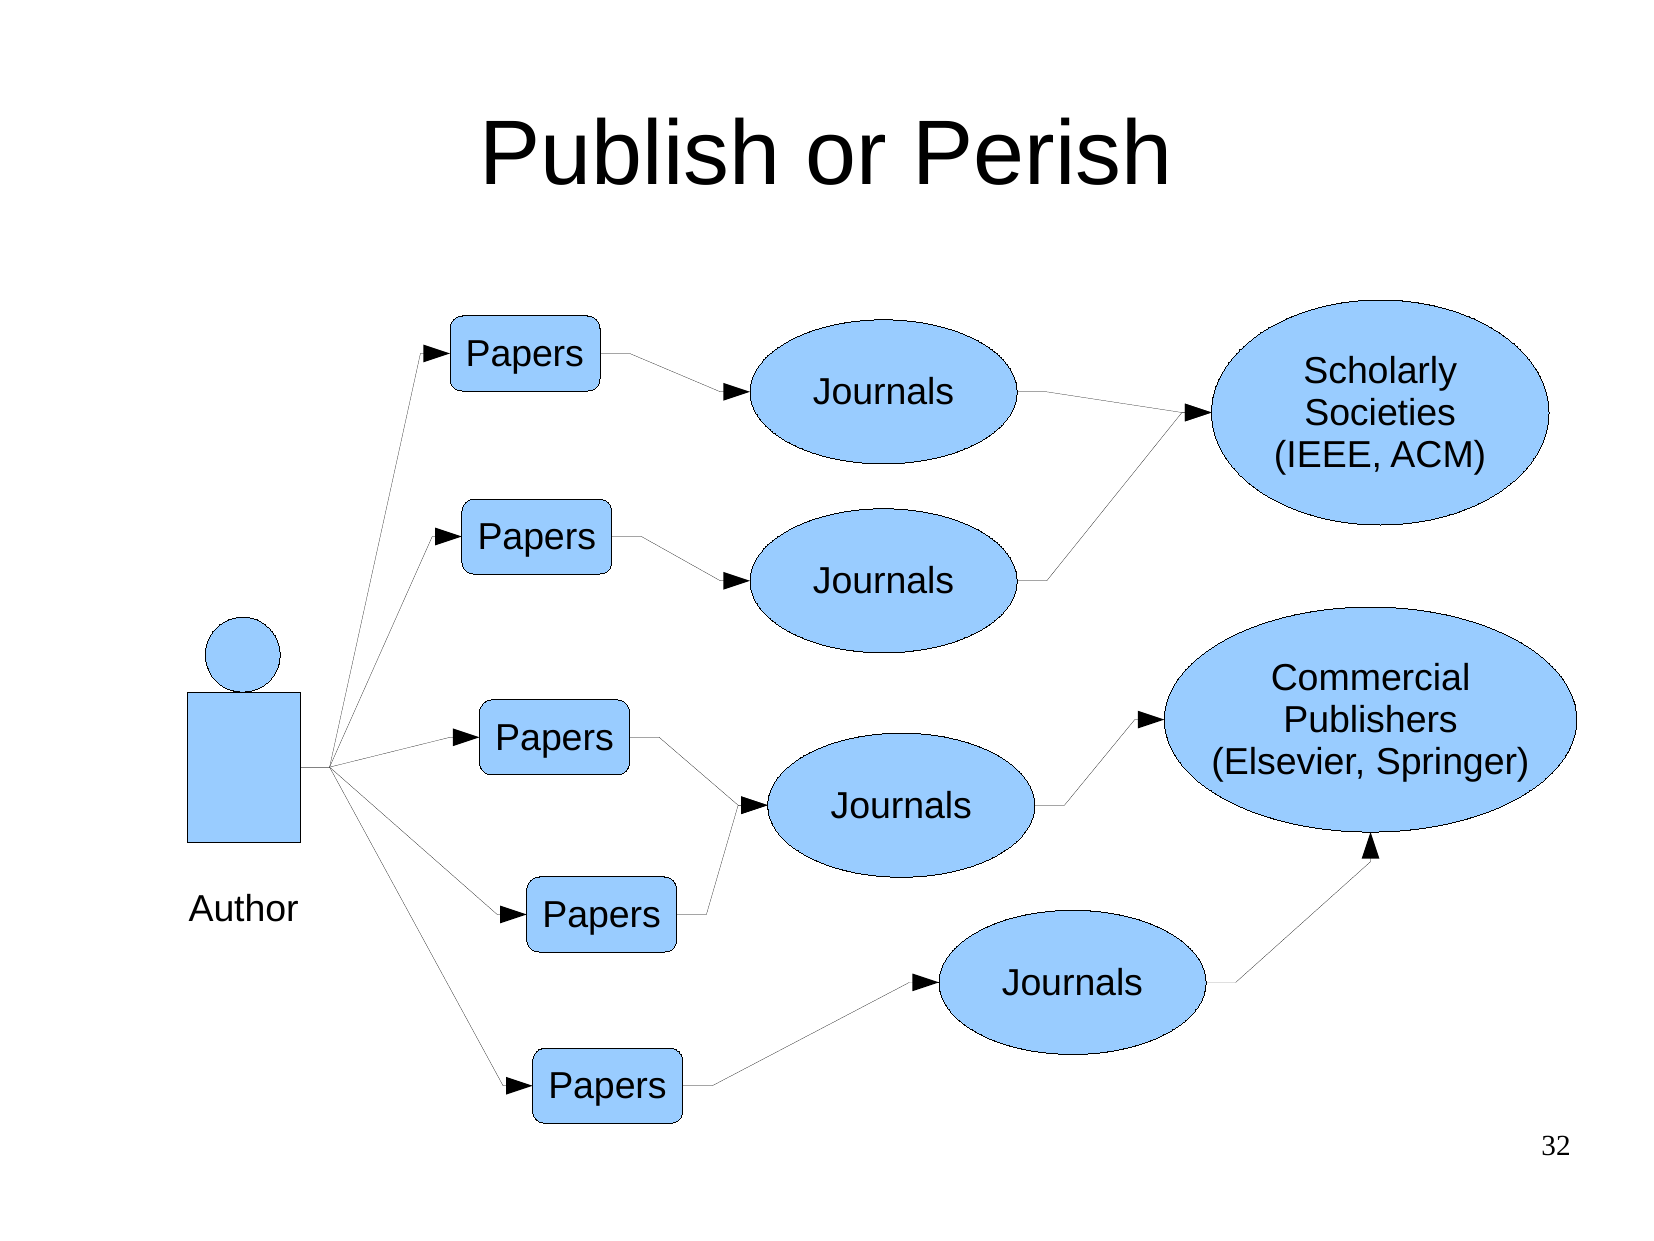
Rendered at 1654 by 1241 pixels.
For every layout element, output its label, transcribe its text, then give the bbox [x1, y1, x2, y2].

text_box [187, 617, 301, 843]
text_box Papers [526, 876, 677, 953]
text_box Journals [939, 910, 1207, 1055]
text_box Journals [767, 733, 1035, 878]
text_box Papers [461, 499, 612, 575]
text_box Scholarly Societies (IEEE, ACM) [1211, 300, 1550, 526]
text_box Commercial Publishers (Elsevier, Springer) [1164, 607, 1577, 833]
text_box Author [150, 879, 338, 937]
text_box Papers [532, 1048, 683, 1124]
title Publish or Perish [82, 49, 1571, 257]
text_box Journals [750, 508, 1018, 653]
text_box Journals [750, 319, 1018, 464]
text_box Papers [450, 315, 601, 392]
text_box Papers [479, 699, 630, 775]
